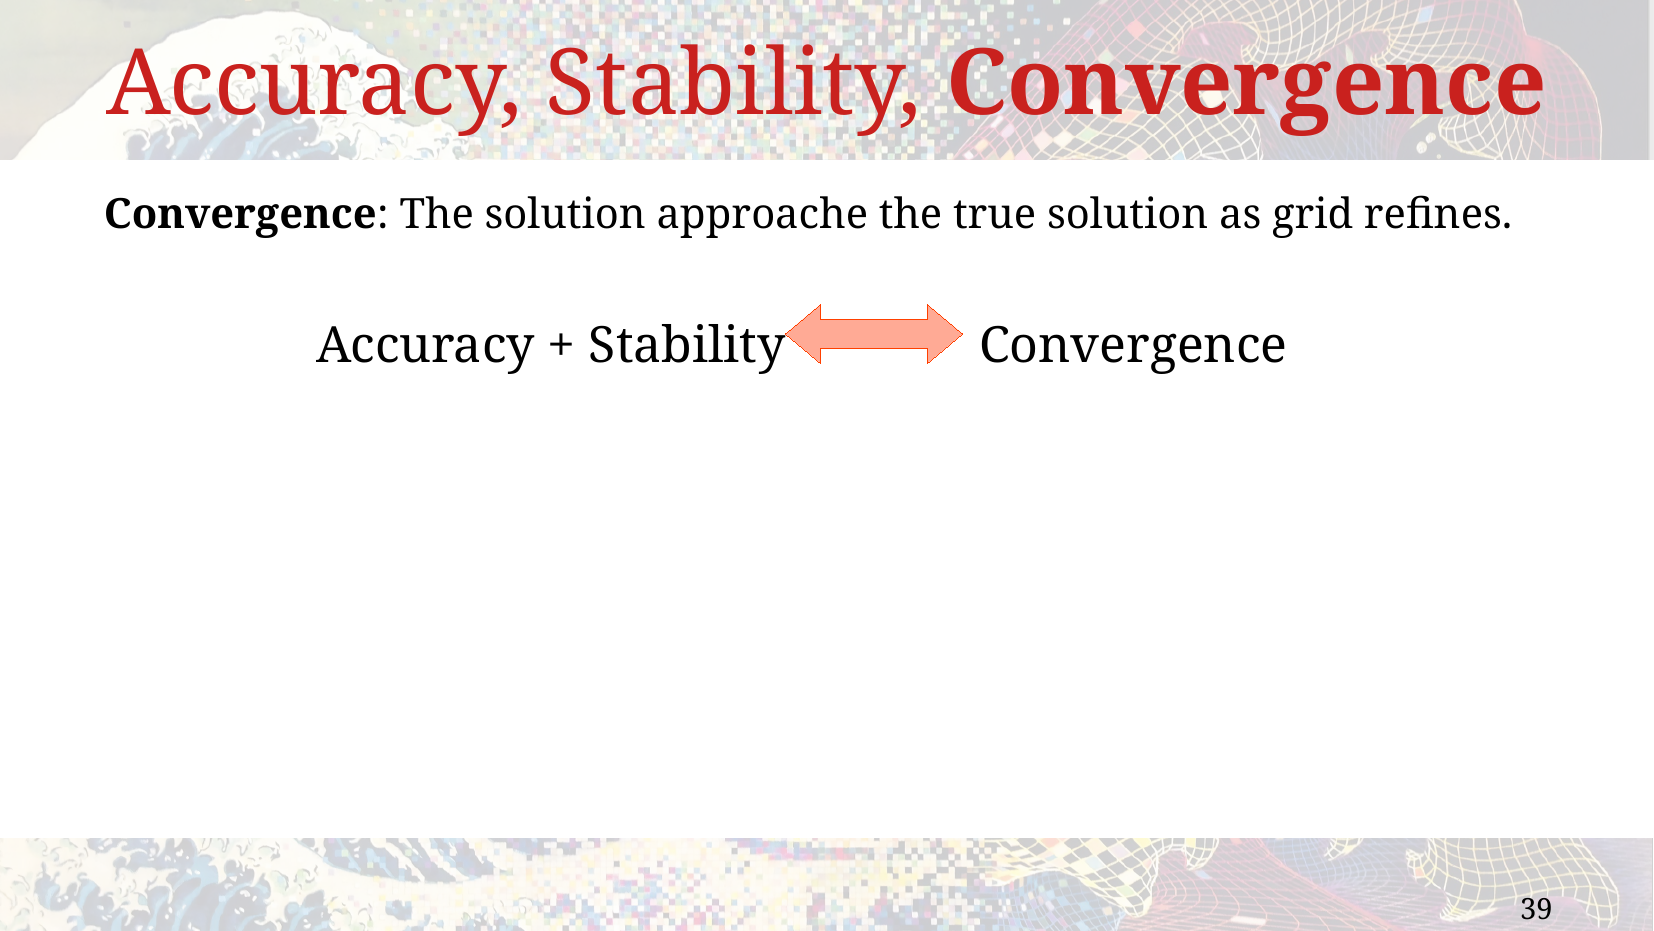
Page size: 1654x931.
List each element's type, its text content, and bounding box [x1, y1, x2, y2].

title Accuracy, Stability, Convergence [0, 33, 1654, 126]
text_box [785, 304, 963, 364]
text_box Convergence: The solution approache the true solution as grid refines. [218, 175, 1399, 266]
text_box Accuracy + Stability [336, 301, 779, 367]
text_box Convergence [991, 301, 1275, 367]
